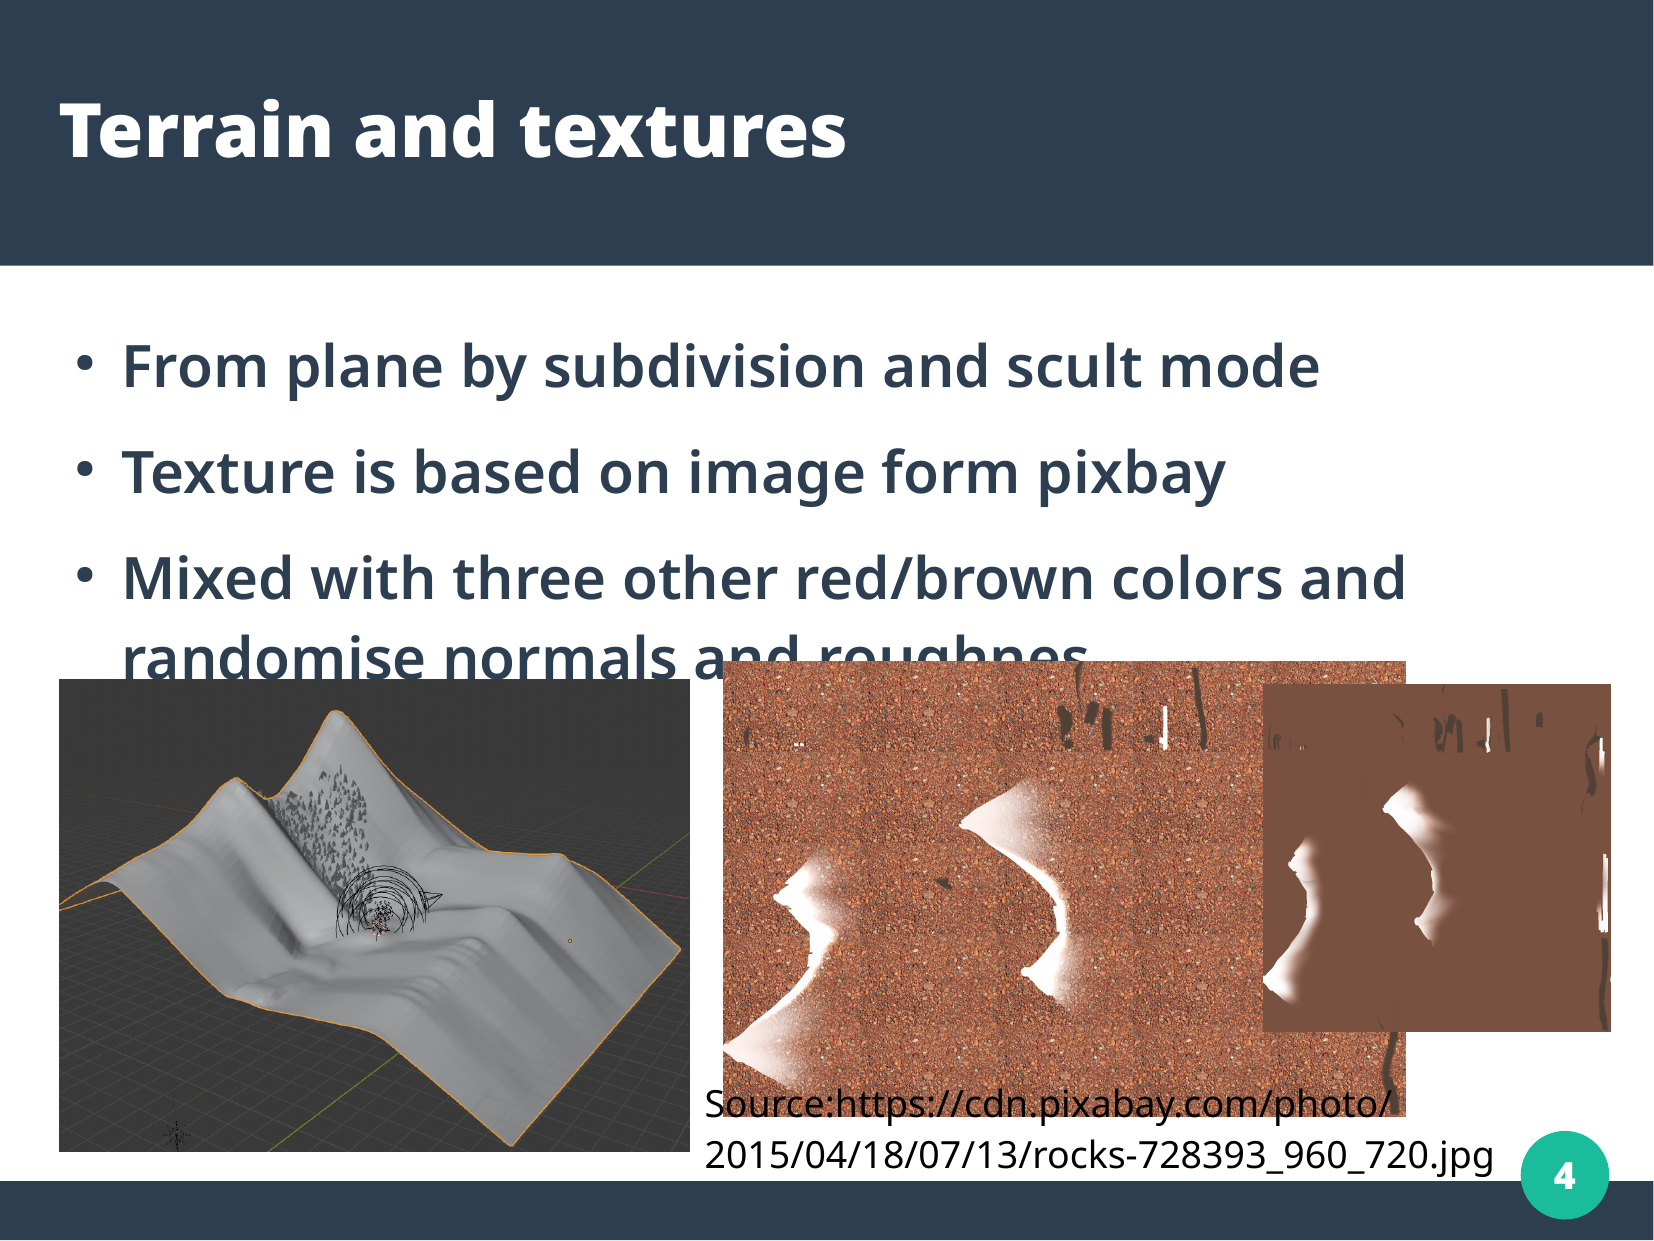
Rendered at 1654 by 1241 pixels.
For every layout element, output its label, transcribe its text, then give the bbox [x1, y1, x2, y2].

picture [59, 679, 690, 1152]
text_box Source:https://cdn.pixabay.com/photo/2015/04/18/07/13/rocks-728393_960_720.jpg [689, 1070, 1612, 1241]
title Terrain and textures [59, 49, 1595, 207]
list From plane by subdivision and scult mode Texture is based on image form pixbay Mixed with three other red/brown colors and randomise normals and roughnes [59, 324, 1595, 697]
picture [723, 661, 1611, 1070]
